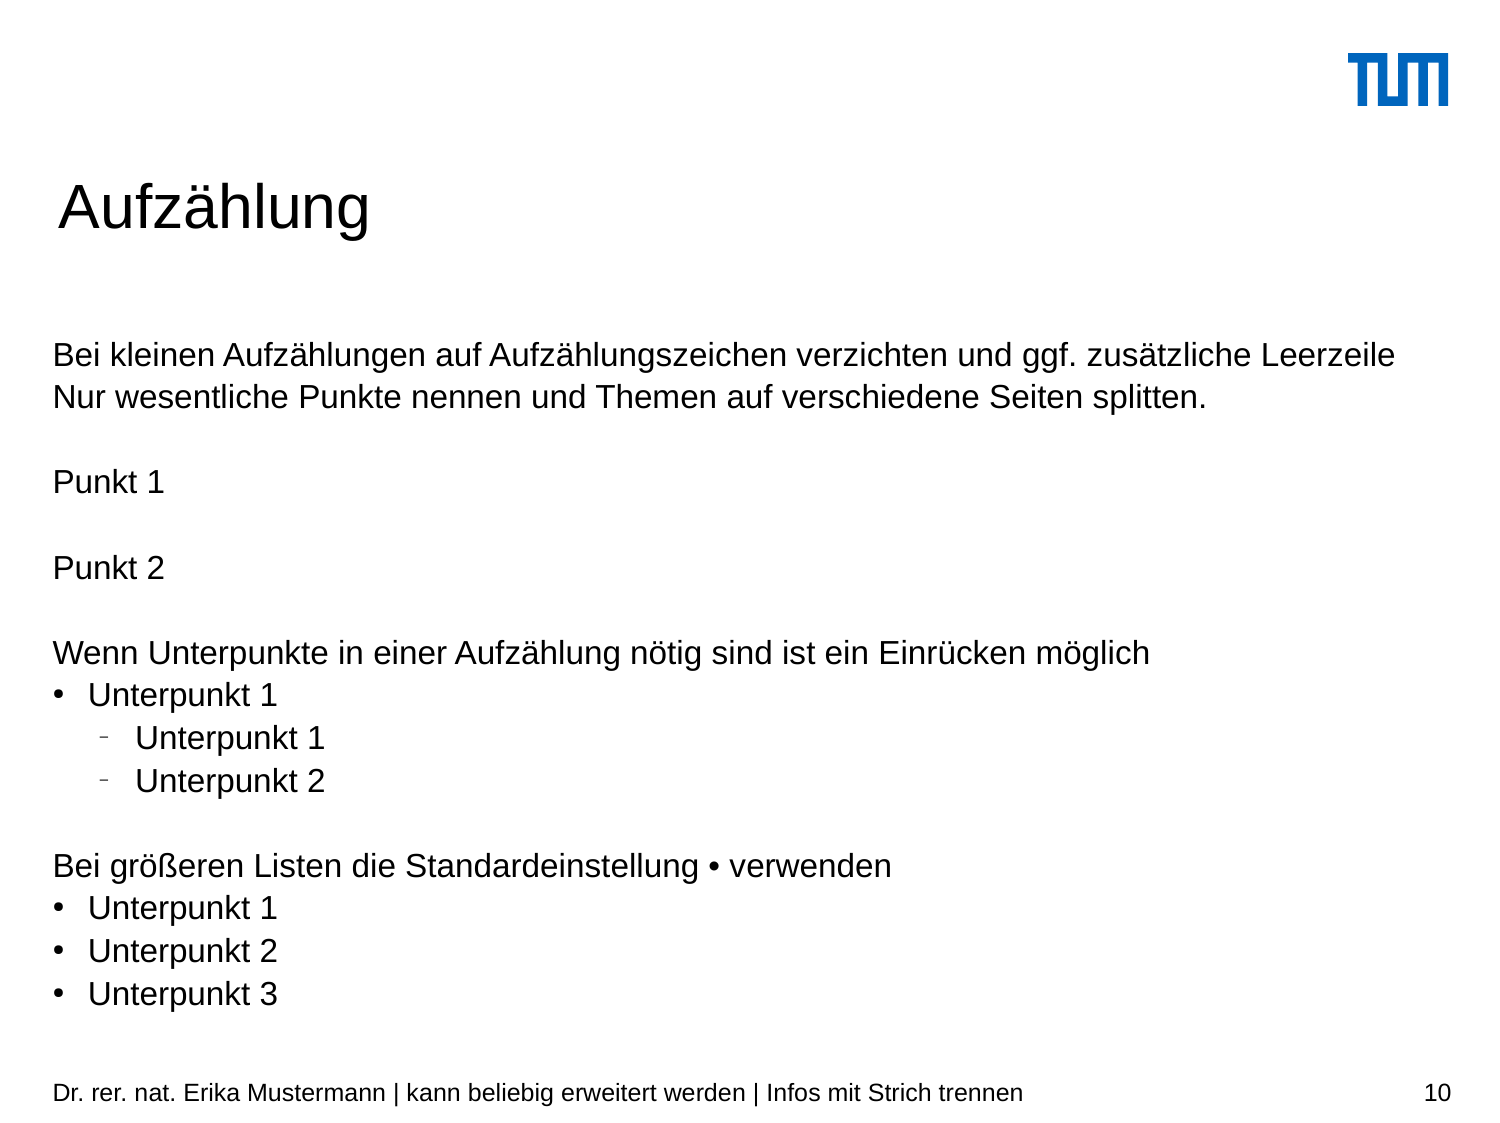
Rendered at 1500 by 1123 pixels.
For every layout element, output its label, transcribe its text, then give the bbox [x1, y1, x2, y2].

list Bei kleinen Aufzählungen auf Aufzählungszeichen verzichten und ggf. zusätzliche Leerzeile Nur wesentliche Punkte nennen und Themen auf verschiedene Seiten splitten. Punkt 1 Punkt 2 Wenn Unterpunkte in einer Aufzählung nötig sind ist ein Einrücken möglich Unterpunkt 1 Unterpunkt 1 Unterpunkt 2 Bei größeren Listen die Standardeinstellung • verwenden Unterpunkt 1 Unterpunkt 2 Unterpunkt 3 [52, 330, 1453, 1105]
title Aufzählung [59, 171, 1459, 242]
